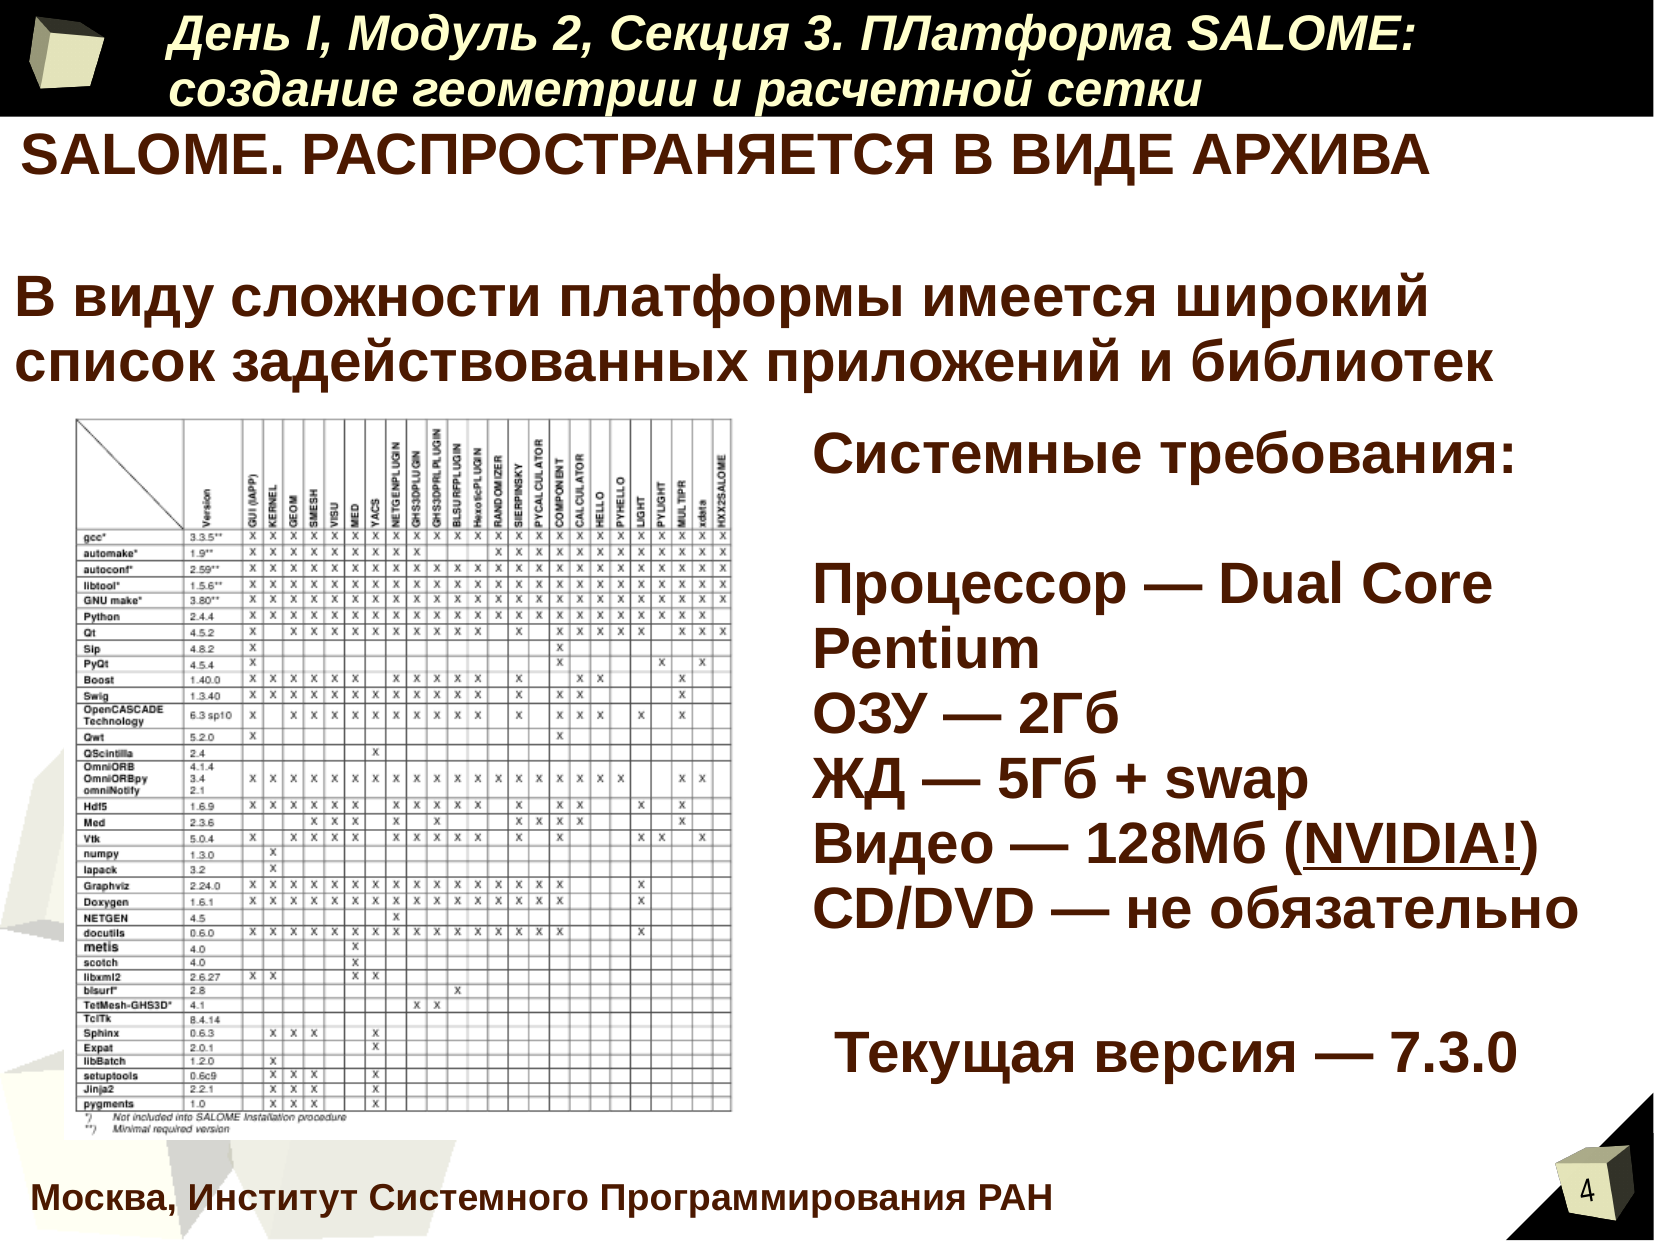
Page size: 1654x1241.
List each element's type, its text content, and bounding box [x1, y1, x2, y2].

picture [464, 1193, 472, 1198]
picture [0, 413, 739, 1241]
text_box Текущая версия — 7.3.0 [819, 1012, 1595, 1170]
text_box В виду сложности платформы имеется широкий список задействованных приложений и библиотек [0, 256, 1654, 402]
text_box SALOME. РАСПРОСТРАНЯЕТСЯ В ВИДЕ АРХИВА [5, 114, 1654, 195]
text_box Системные требования: Процессор — Dual Core Pentium ОЗУ — 2Гб ЖД — 5Гб + swap Видео — 128Мб (NVIDIA!) CD/DVD — не обязательно [797, 413, 1625, 1123]
